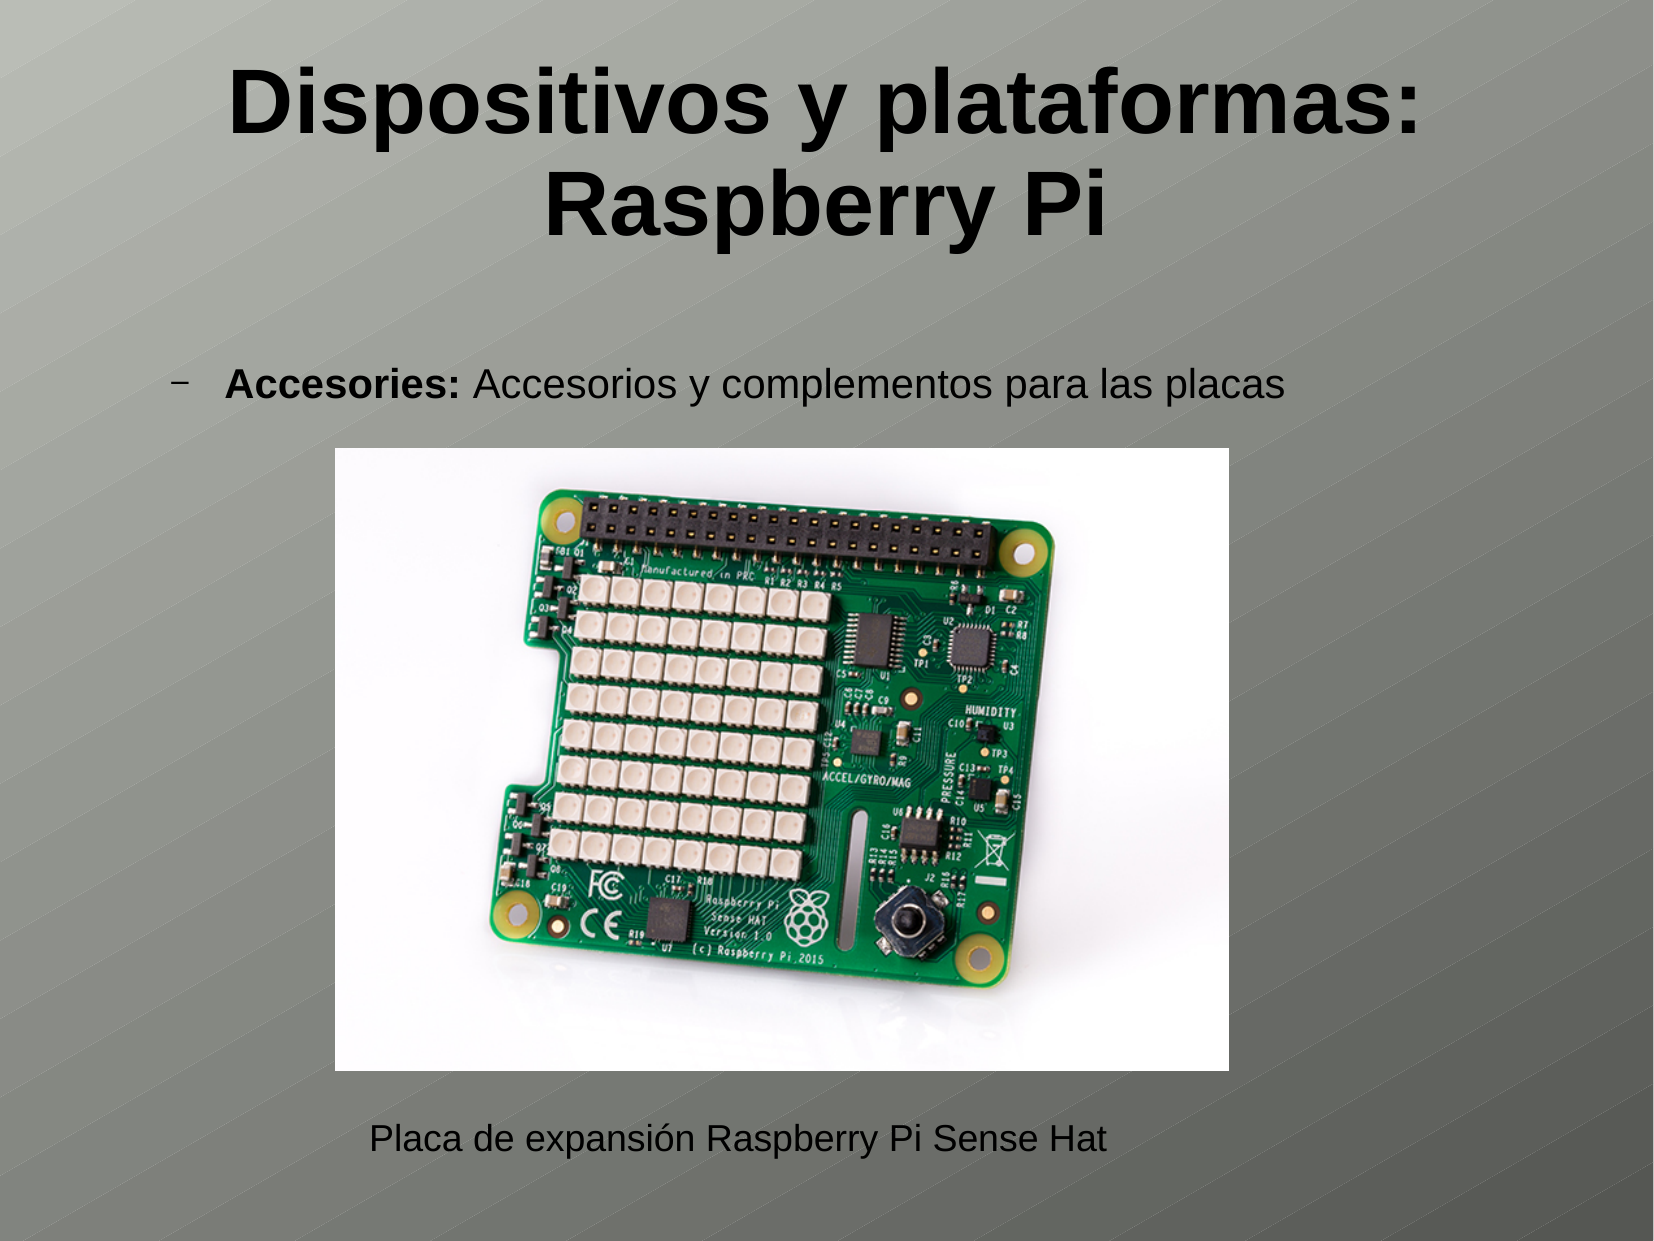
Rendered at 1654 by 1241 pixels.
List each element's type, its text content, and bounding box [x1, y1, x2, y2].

title Dispositivos y plataformas: Raspberry Pi [82, 49, 1571, 257]
text_box Placa de expansión Raspberry Pi Sense Hat [354, 1110, 1205, 1168]
list Accesories: Accesorios y complementos para las placas [82, 290, 1571, 1182]
picture [335, 448, 1229, 1071]
